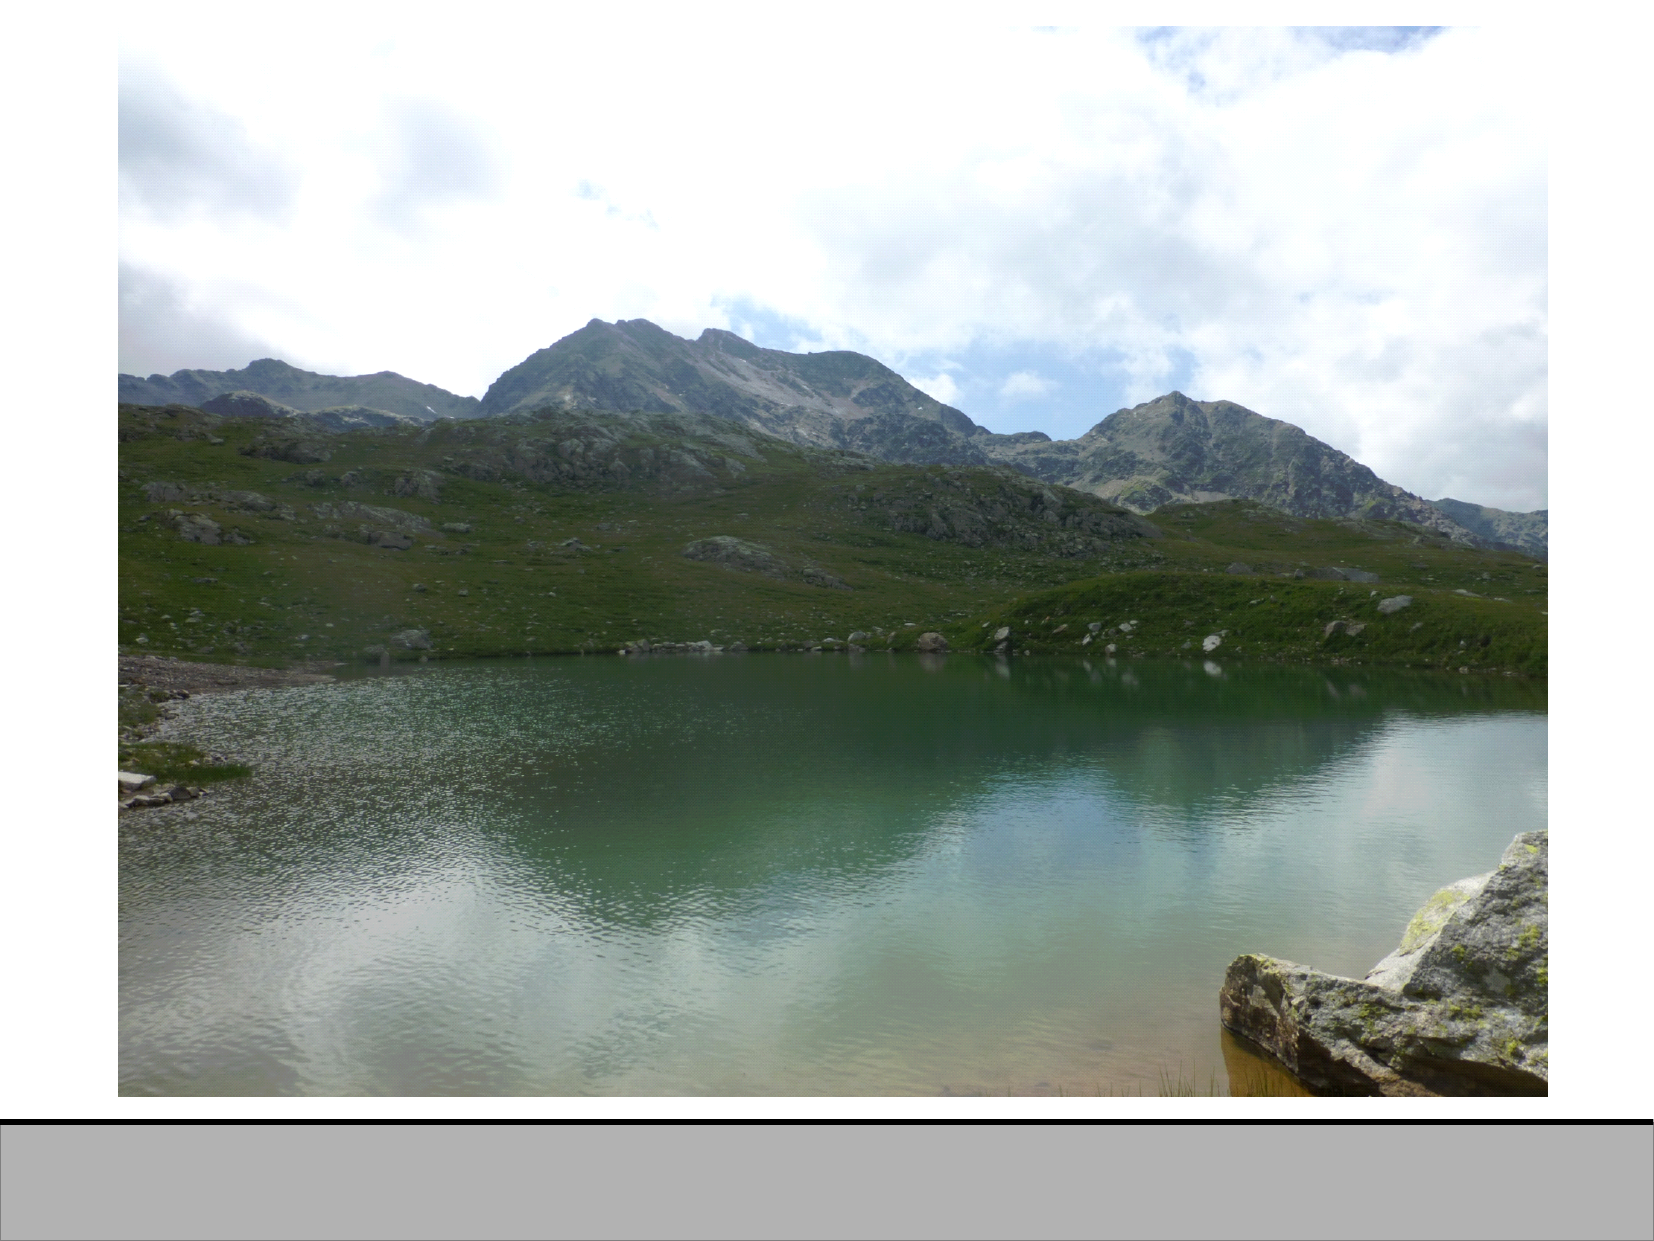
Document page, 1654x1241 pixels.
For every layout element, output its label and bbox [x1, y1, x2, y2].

picture [118, 26, 1548, 1097]
text_box [0, 1125, 1654, 1241]
